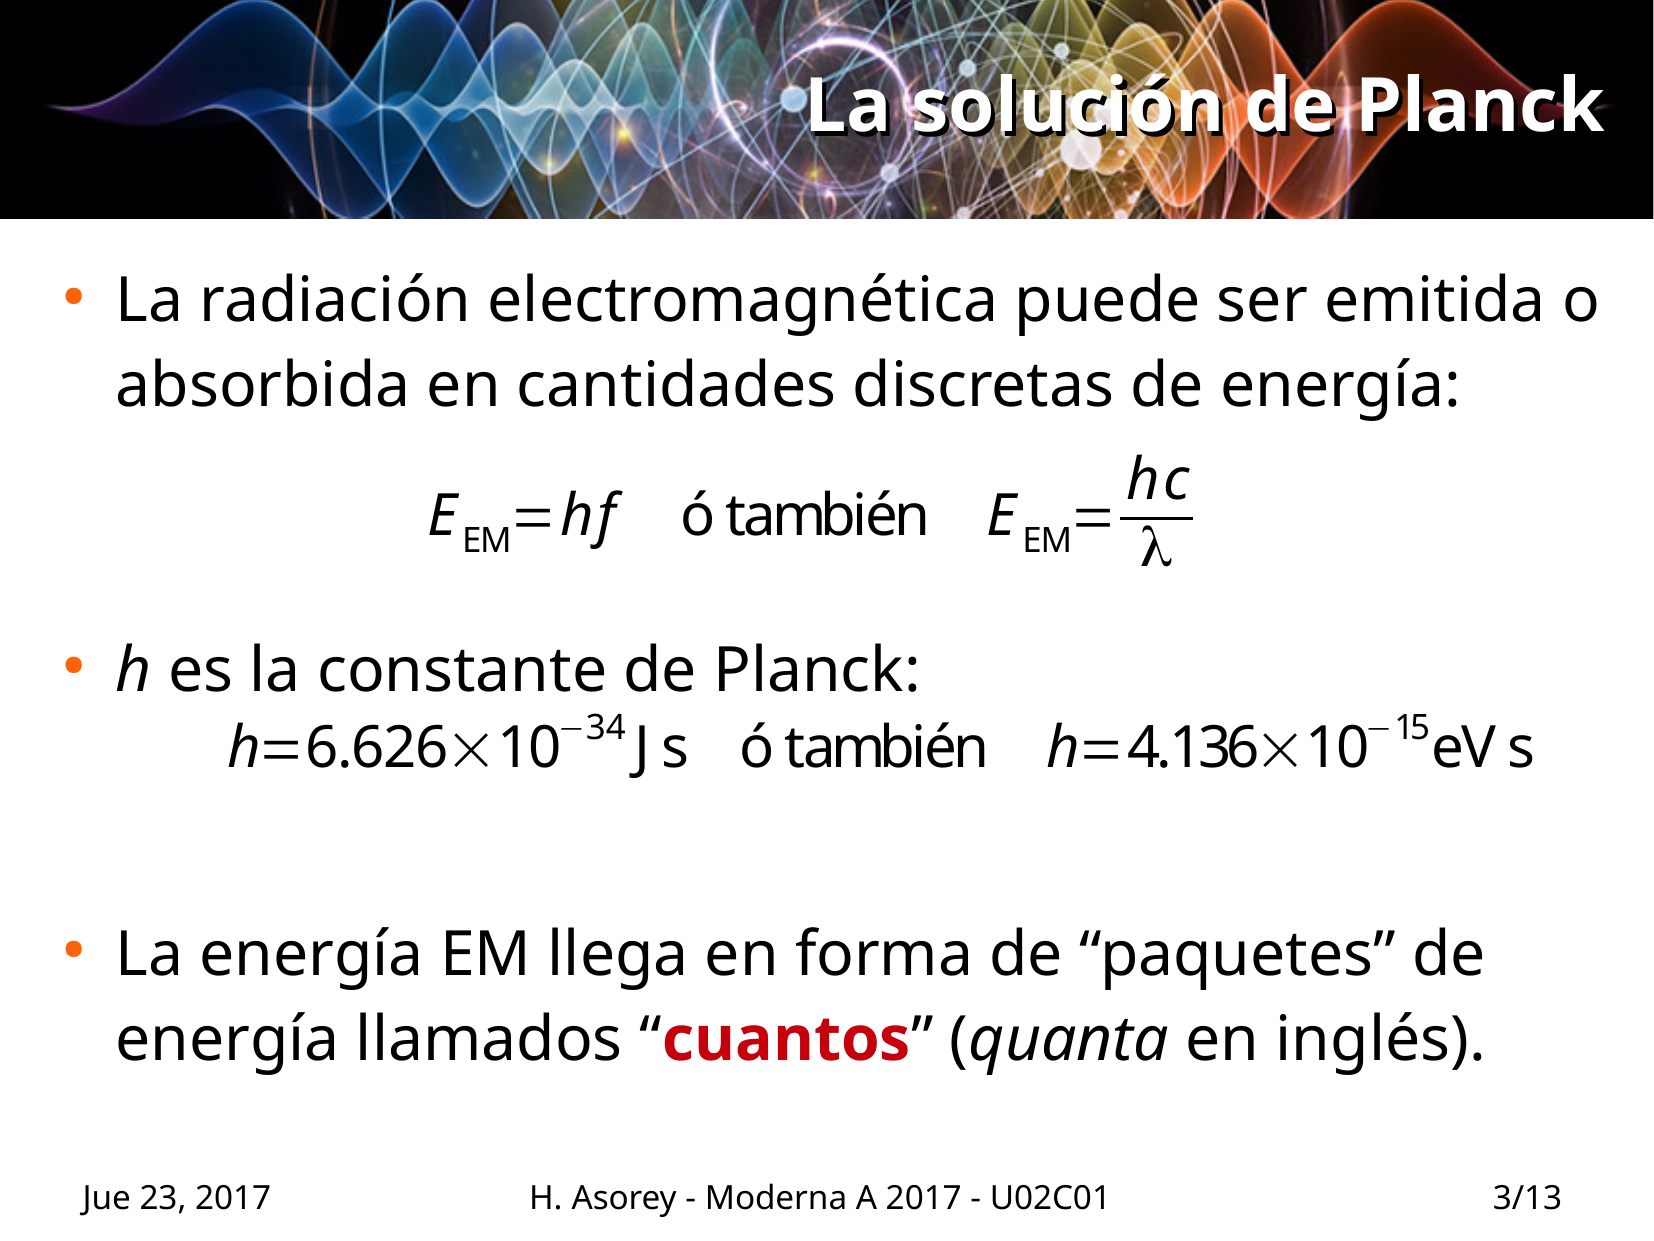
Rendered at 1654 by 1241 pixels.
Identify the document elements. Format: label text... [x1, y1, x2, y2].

picture [0, 0, 1654, 219]
chart [219, 705, 1542, 783]
chart [420, 443, 1203, 571]
list La radiación electromagnética puede ser emitida o absorbida en cantidades discretas de energía: h es la constante de Planck: La energía EM llega en forma de “paquetes” de energía llamados “cuantos” (quanta en inglés). [45, 255, 1606, 1156]
title La solución de Planck [45, 15, 1606, 191]
